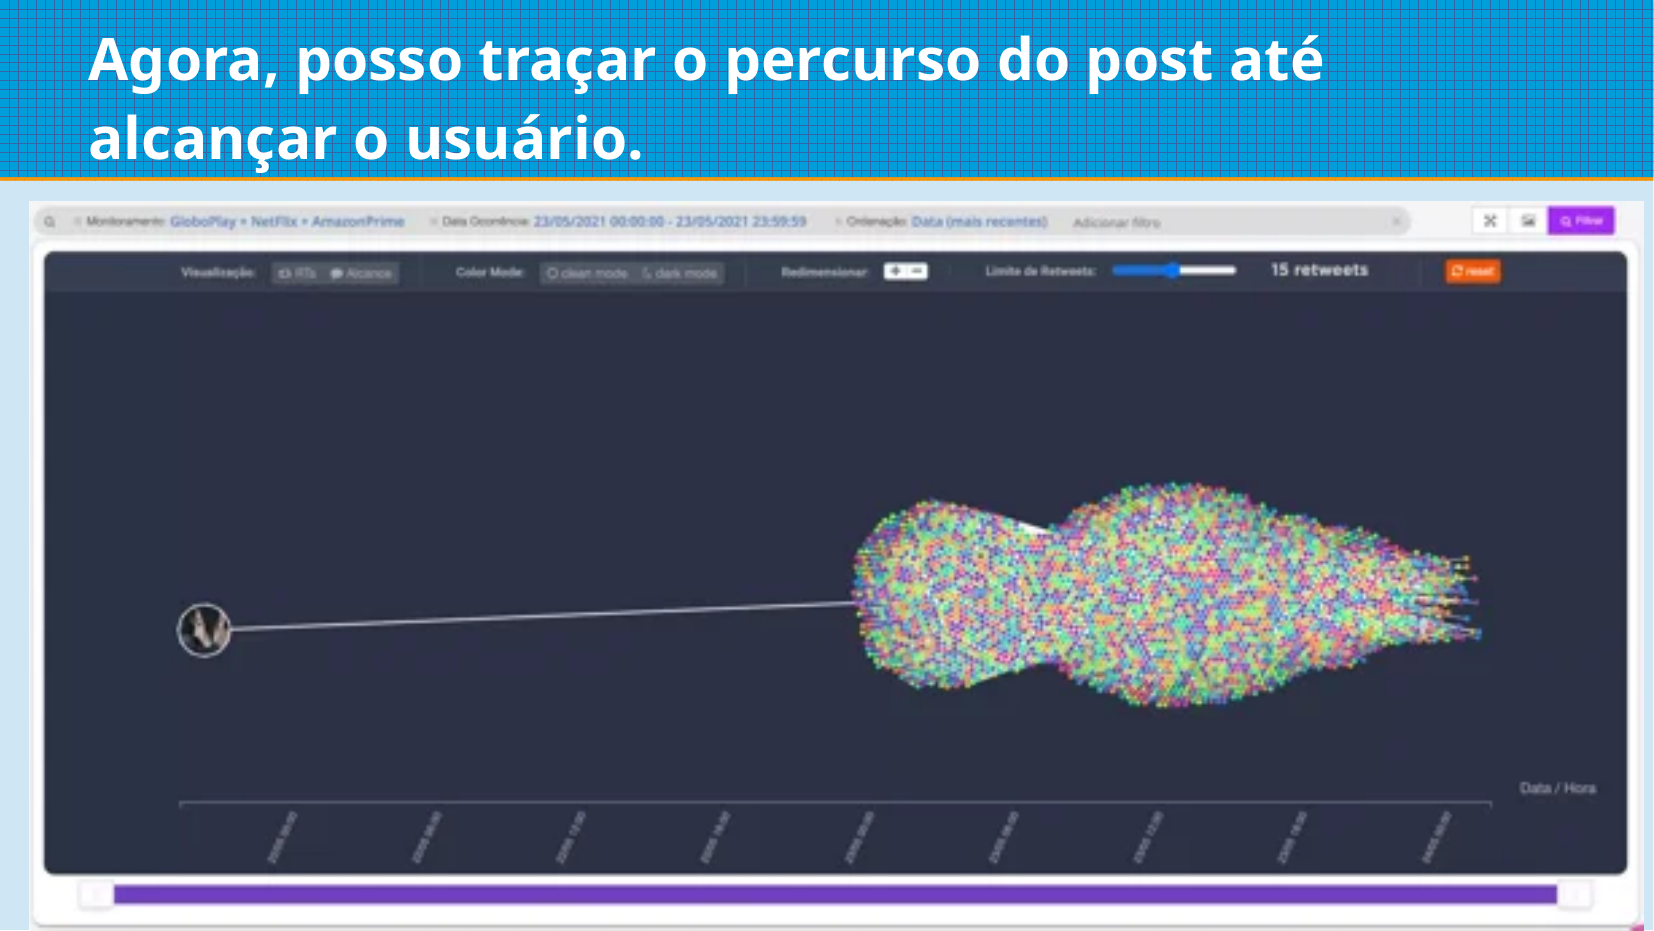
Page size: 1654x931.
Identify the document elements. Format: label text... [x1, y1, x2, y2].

picture [29, 201, 1644, 931]
title Agora, posso traçar o percurso do post até alcançar o usuário. [88, 14, 1565, 178]
